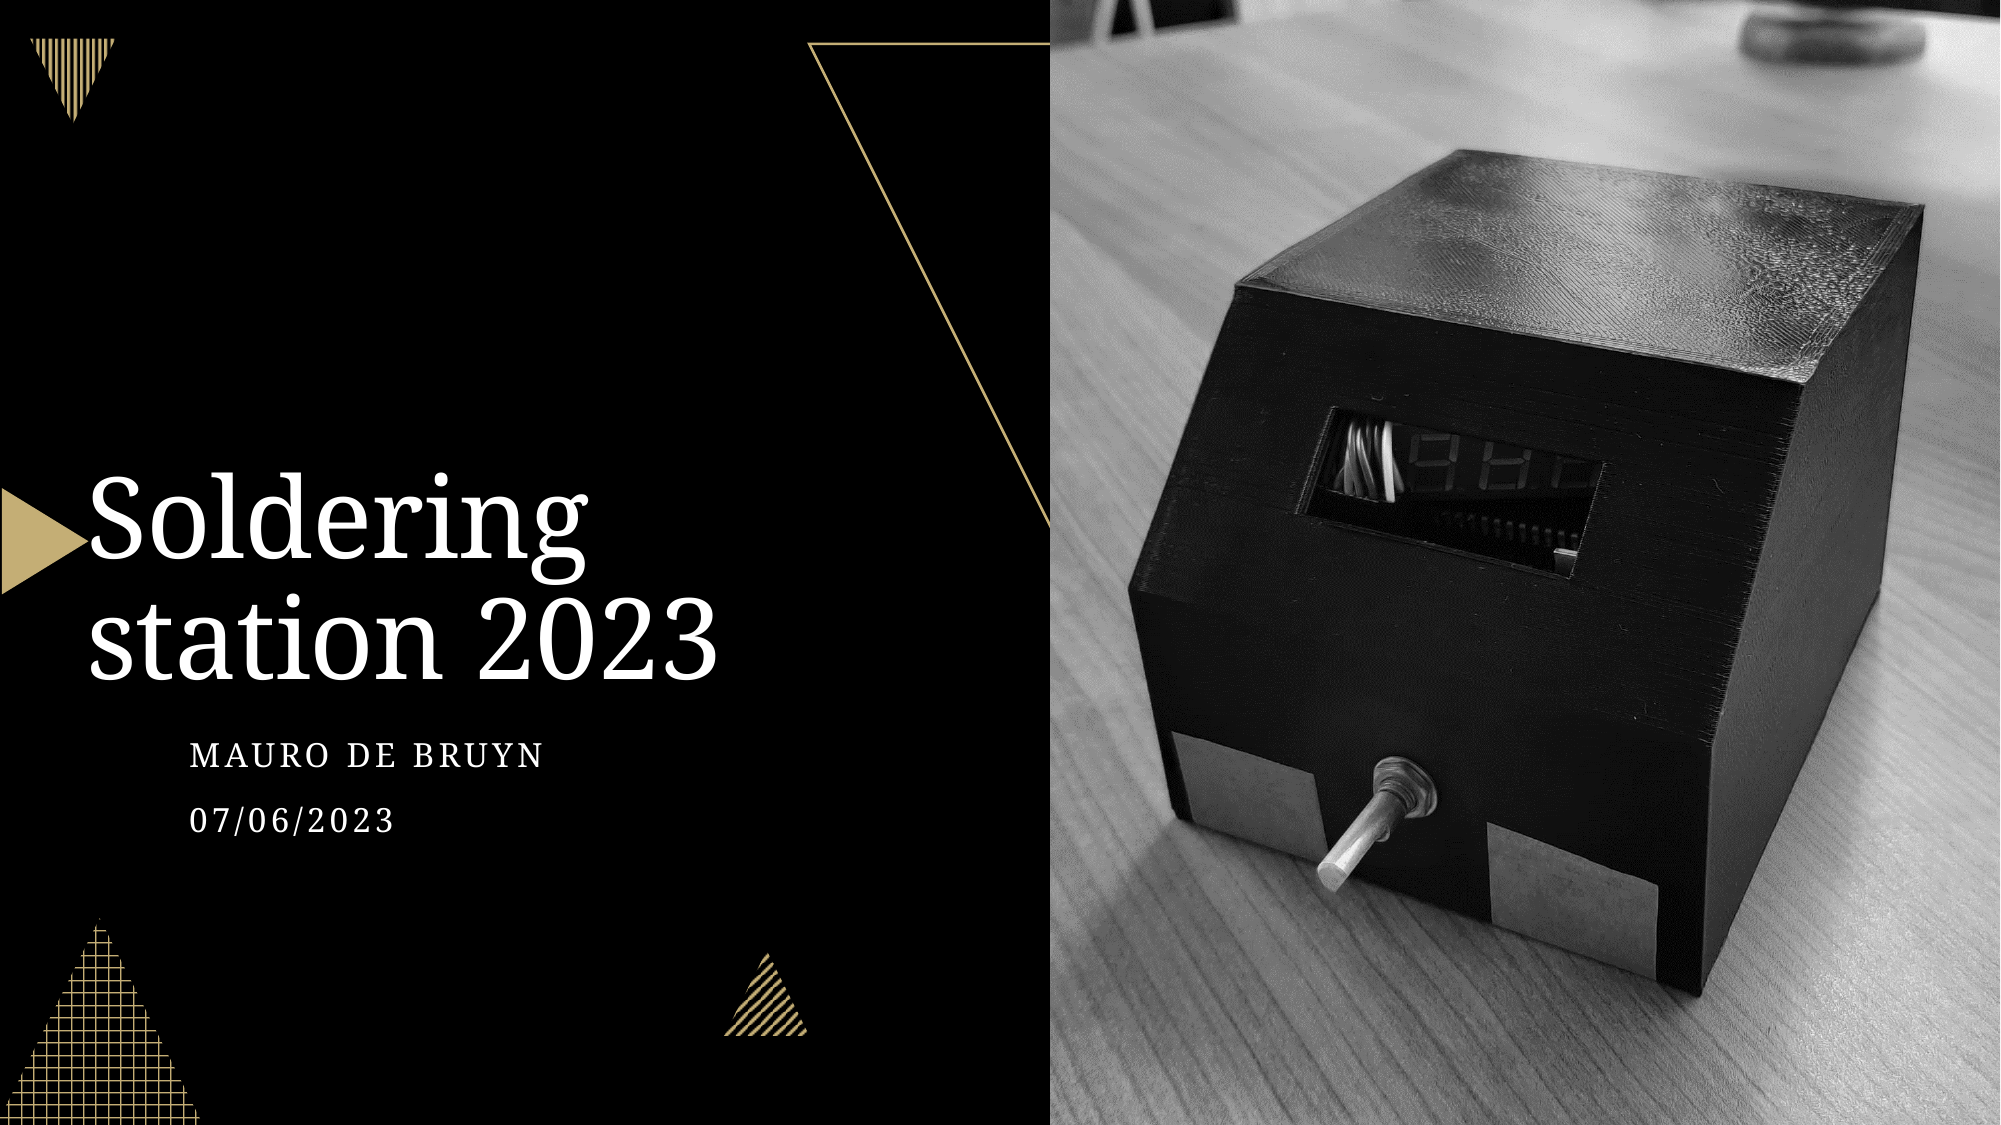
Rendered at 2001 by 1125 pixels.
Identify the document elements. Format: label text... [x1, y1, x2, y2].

title Soldering station 2023 [71, 126, 872, 712]
picture [1050, 0, 2000, 1125]
subtitle Mauro De Bruyn 07/06/2023 [174, 726, 924, 915]
